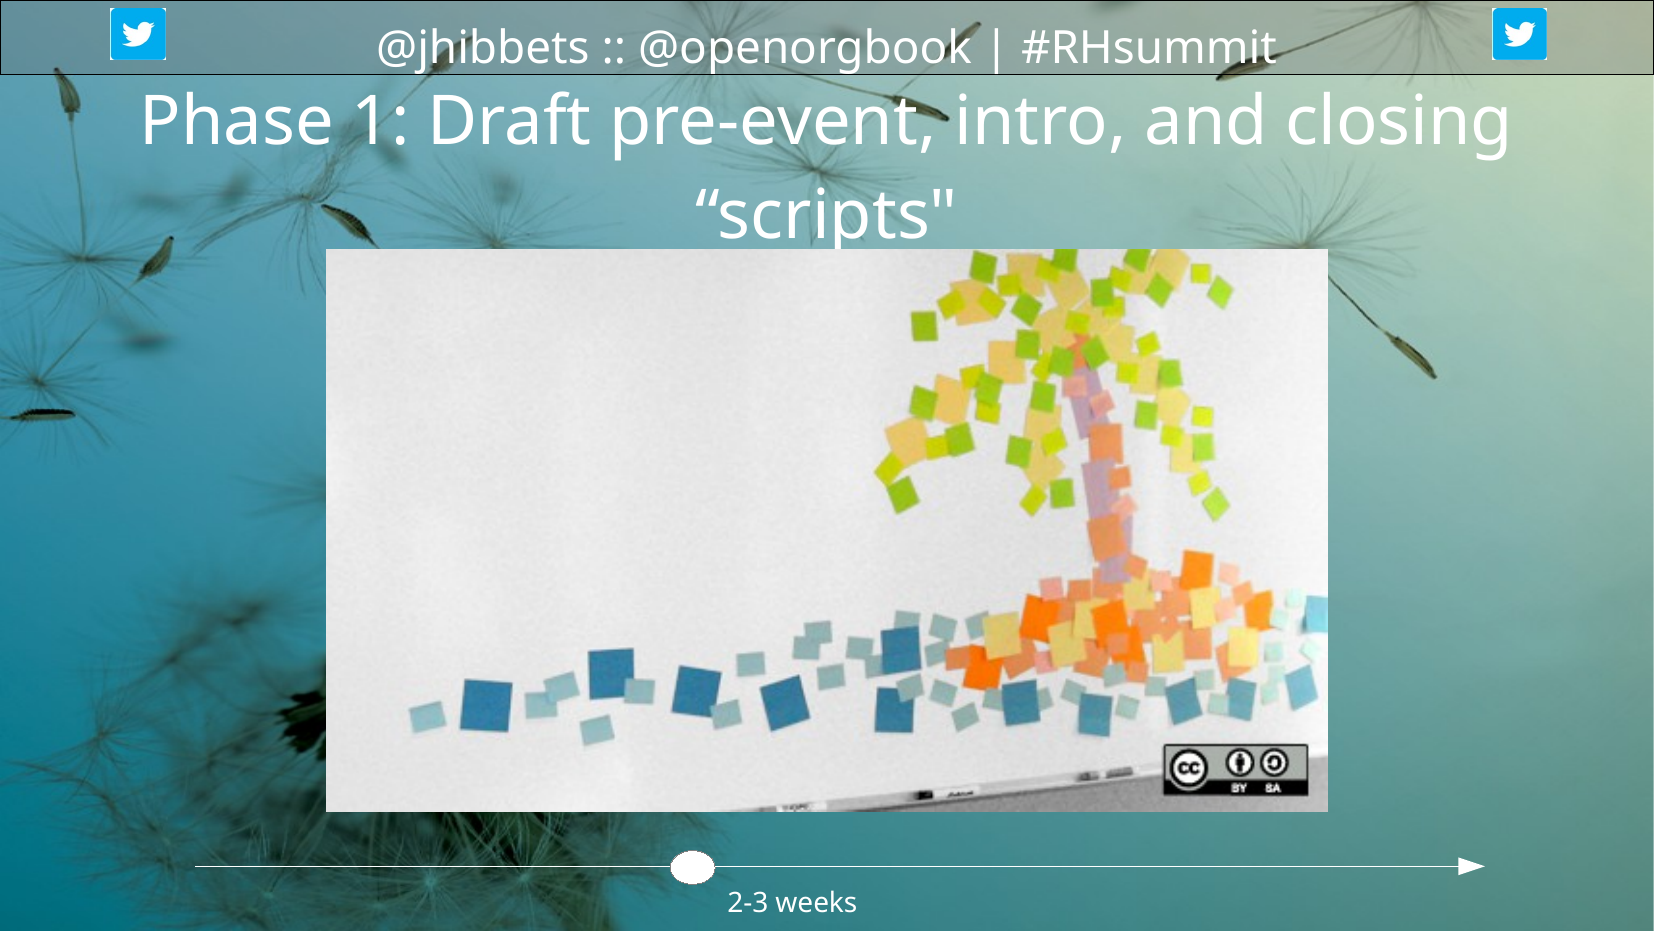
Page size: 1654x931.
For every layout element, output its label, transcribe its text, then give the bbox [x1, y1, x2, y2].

picture [1506, 22, 1535, 46]
text_box [670, 850, 716, 885]
text_box 2-3 weeks [712, 879, 917, 923]
picture [0, 75, 1654, 931]
picture [124, 22, 154, 46]
title Phase 1: Draft pre-event, intro, and closing “scripts" [82, 87, 1571, 243]
